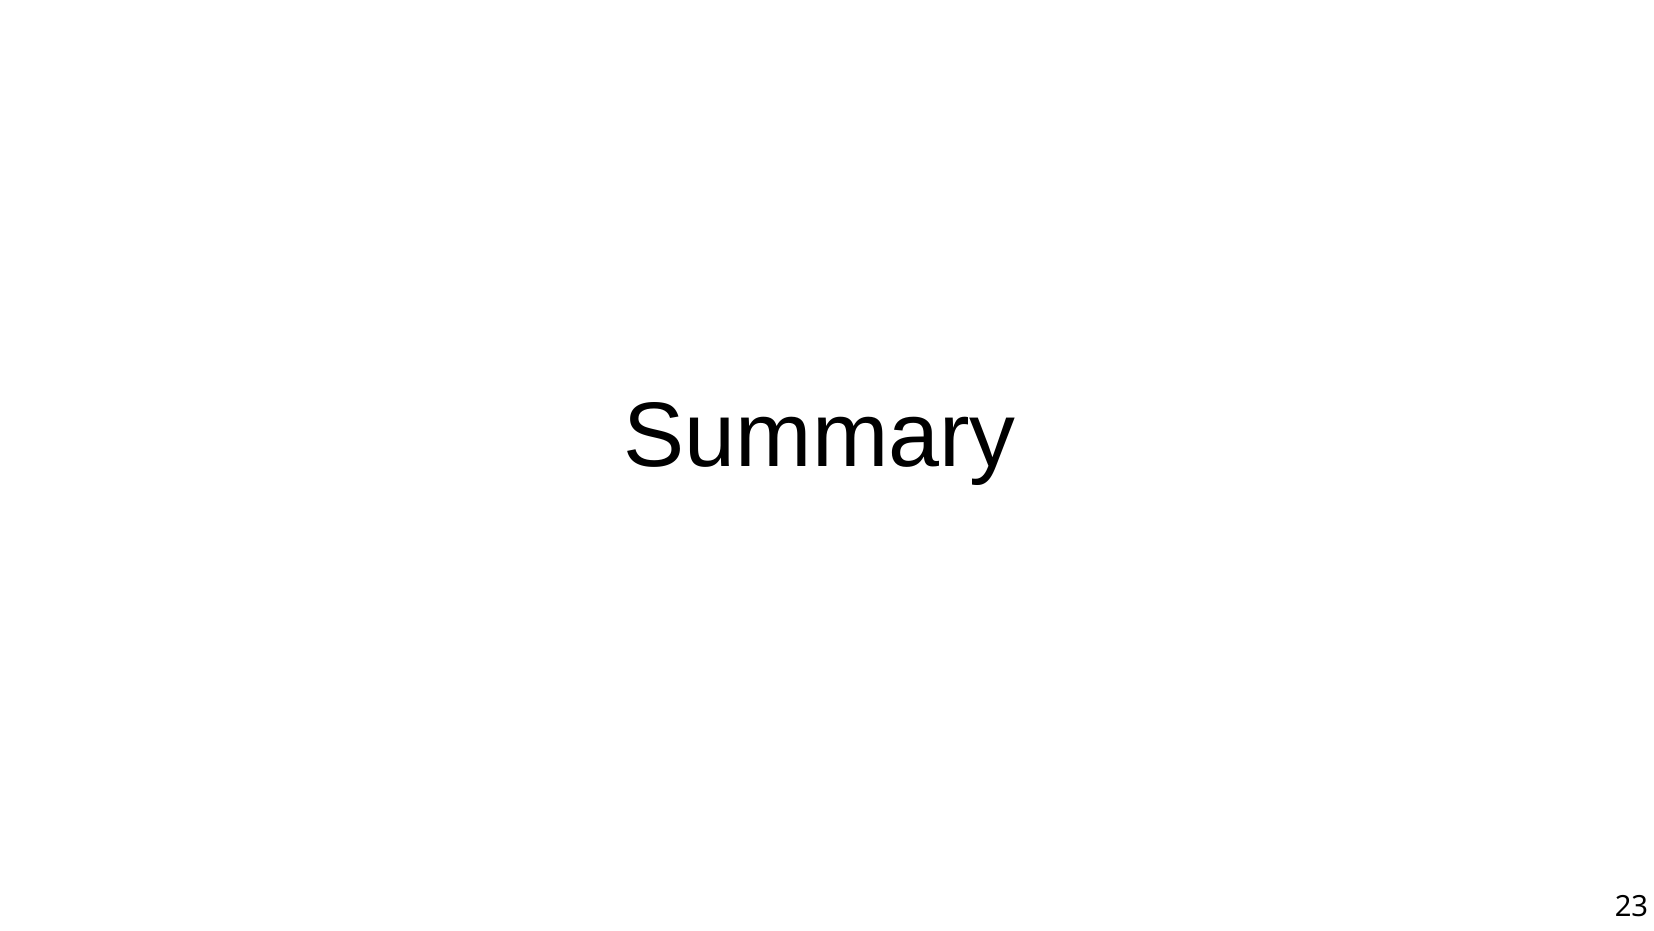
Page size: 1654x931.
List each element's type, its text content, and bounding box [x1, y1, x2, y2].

title Summary [75, 356, 1565, 513]
